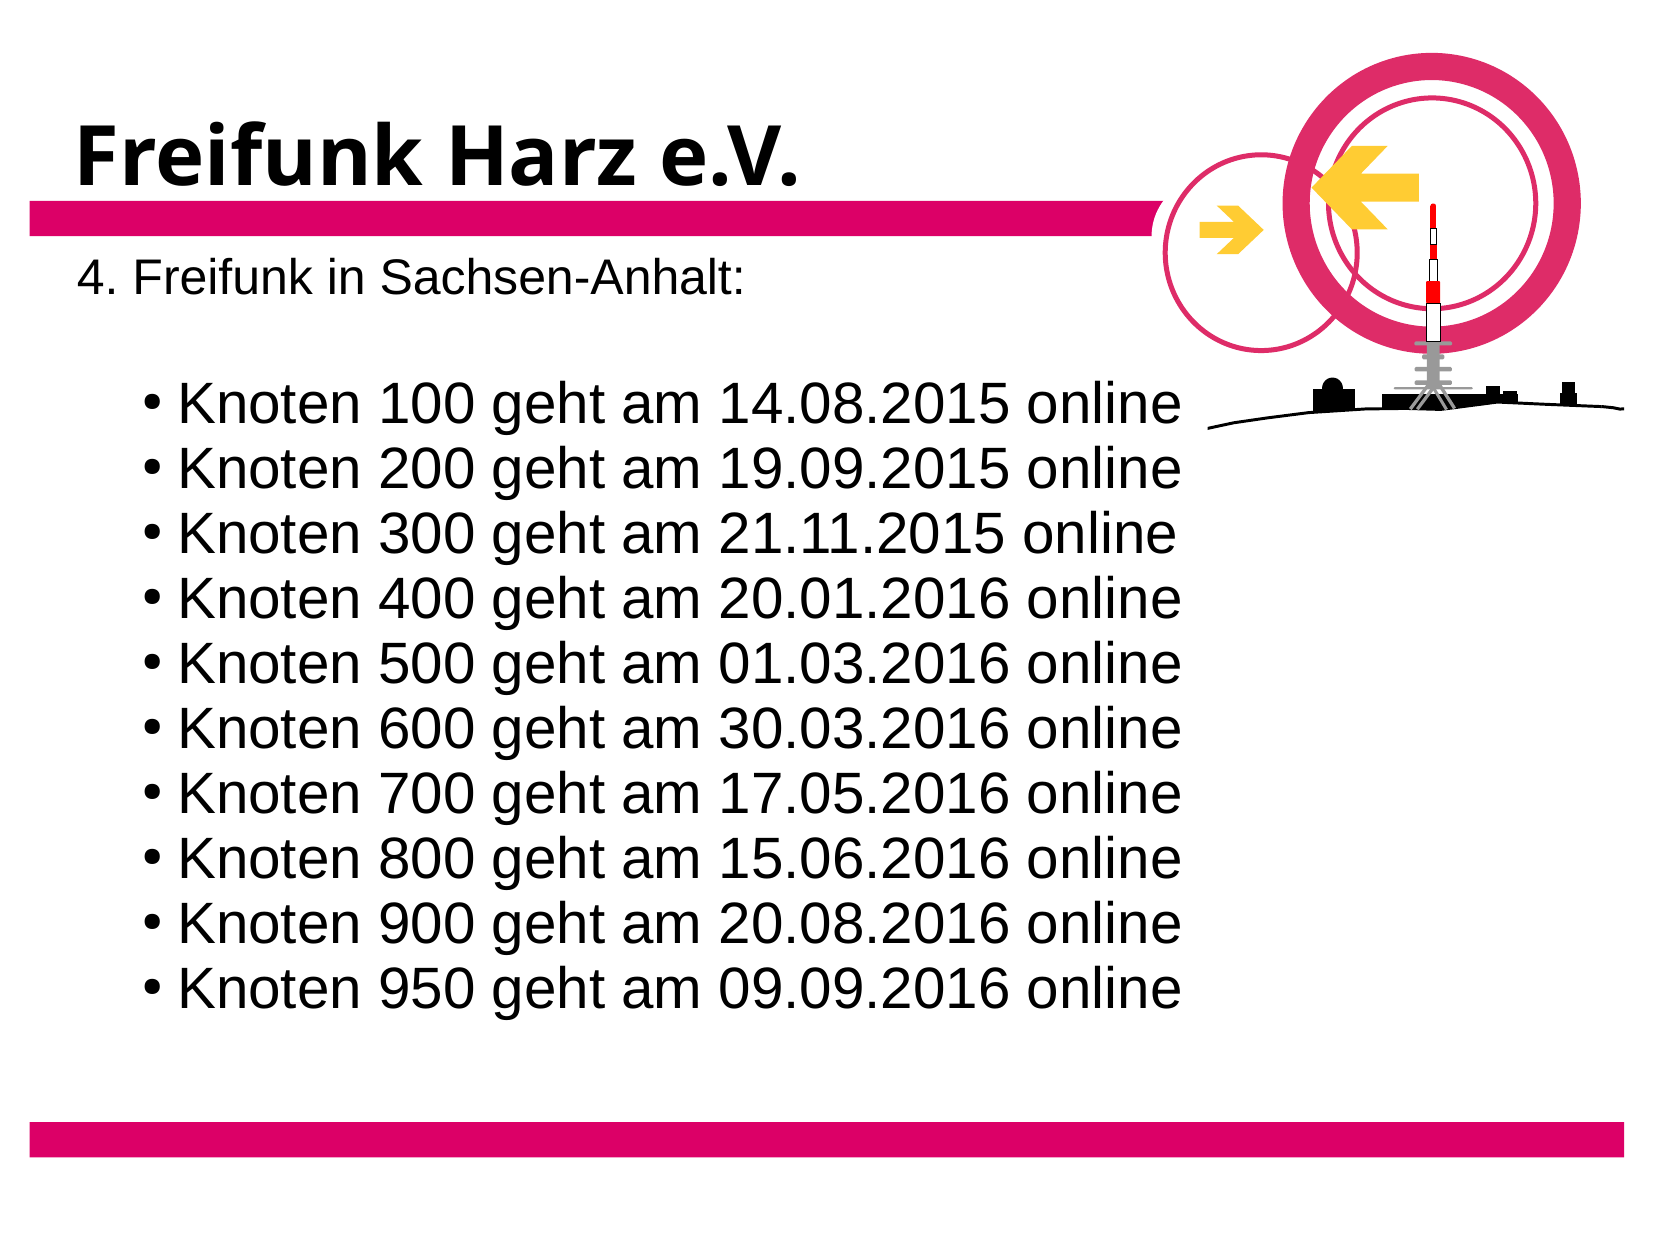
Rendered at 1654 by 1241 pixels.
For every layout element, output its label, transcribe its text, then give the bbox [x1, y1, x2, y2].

text_box Knoten 100 geht am 14.08.2015 online Knoten 200 geht am 19.09.2015 online Knoten 300 geht am 21.11.2015 online Knoten 400 geht am 20.01.2016 online Knoten 500 geht am 01.03.2016 online Knoten 600 geht am 30.03.2016 online Knoten 700 geht am 17.05.2016 online Knoten 800 geht am 15.06.2016 online Knoten 900 geht am 20.08.2016 online Knoten 950 geht am 09.09.2016 online [56, 363, 1208, 1075]
subtitle 4. Freifunk in Sachsen-Anhalt: [76, 218, 798, 337]
